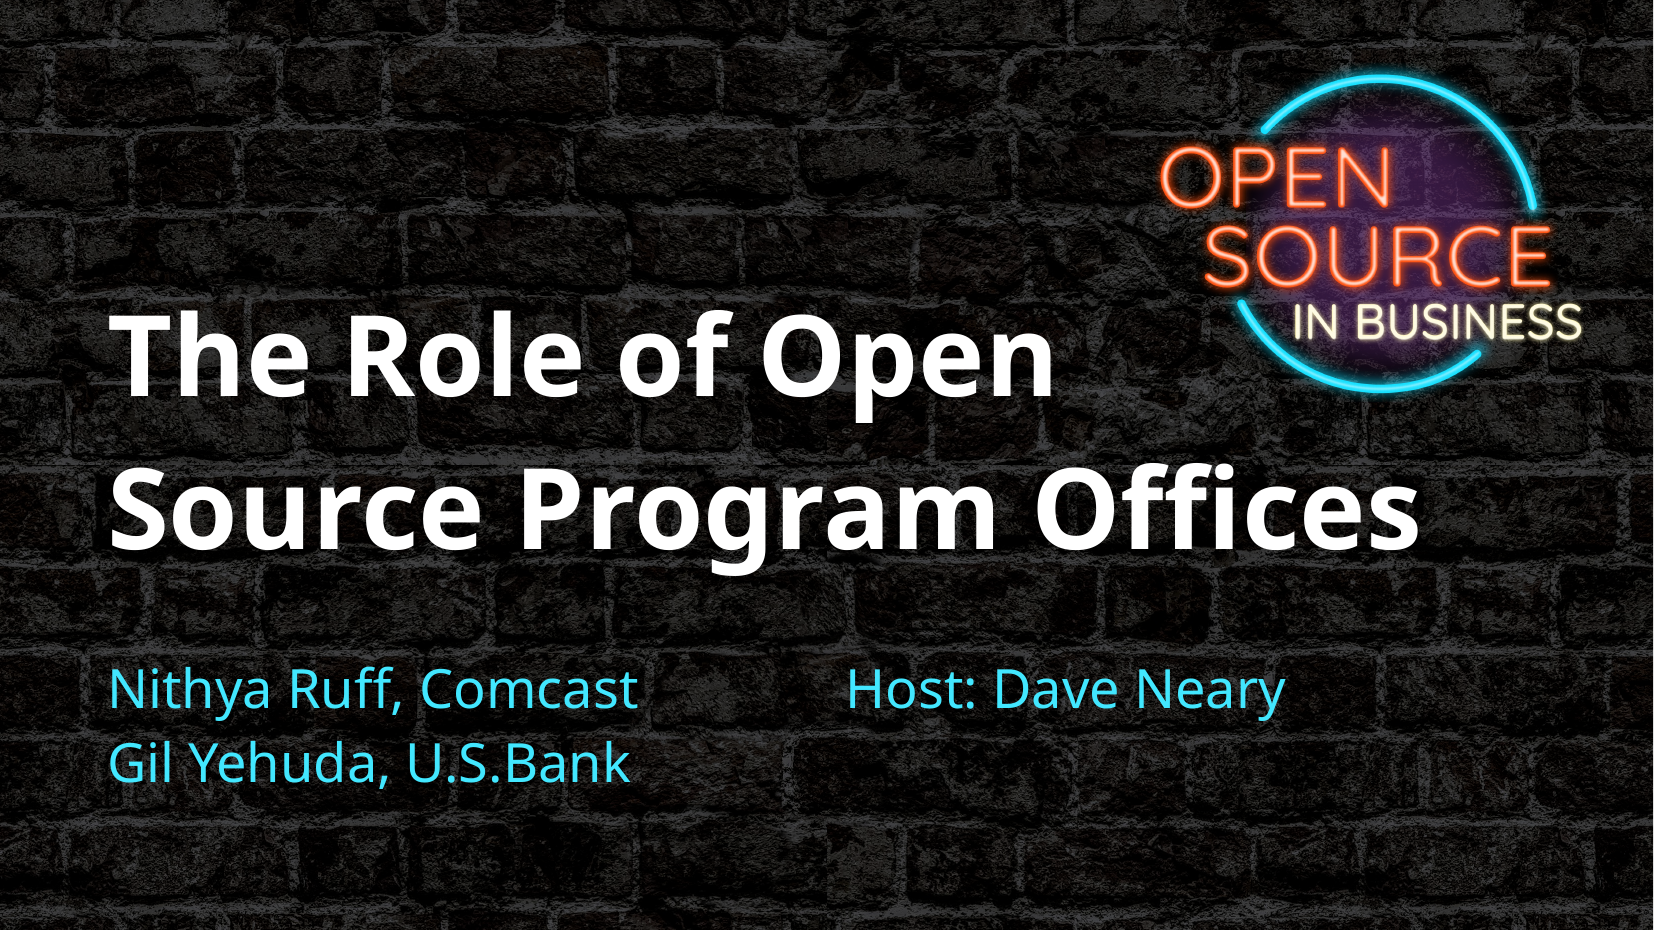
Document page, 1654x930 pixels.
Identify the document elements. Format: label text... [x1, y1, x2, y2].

subtitle Nithya Ruff, Comcast Gil Yehuda, U.S.Bank [107, 650, 825, 800]
text_box Host: Dave Neary [845, 650, 1563, 810]
title The Role of Open Source Program Offices [107, 154, 1546, 704]
picture [0, 0, 1654, 930]
